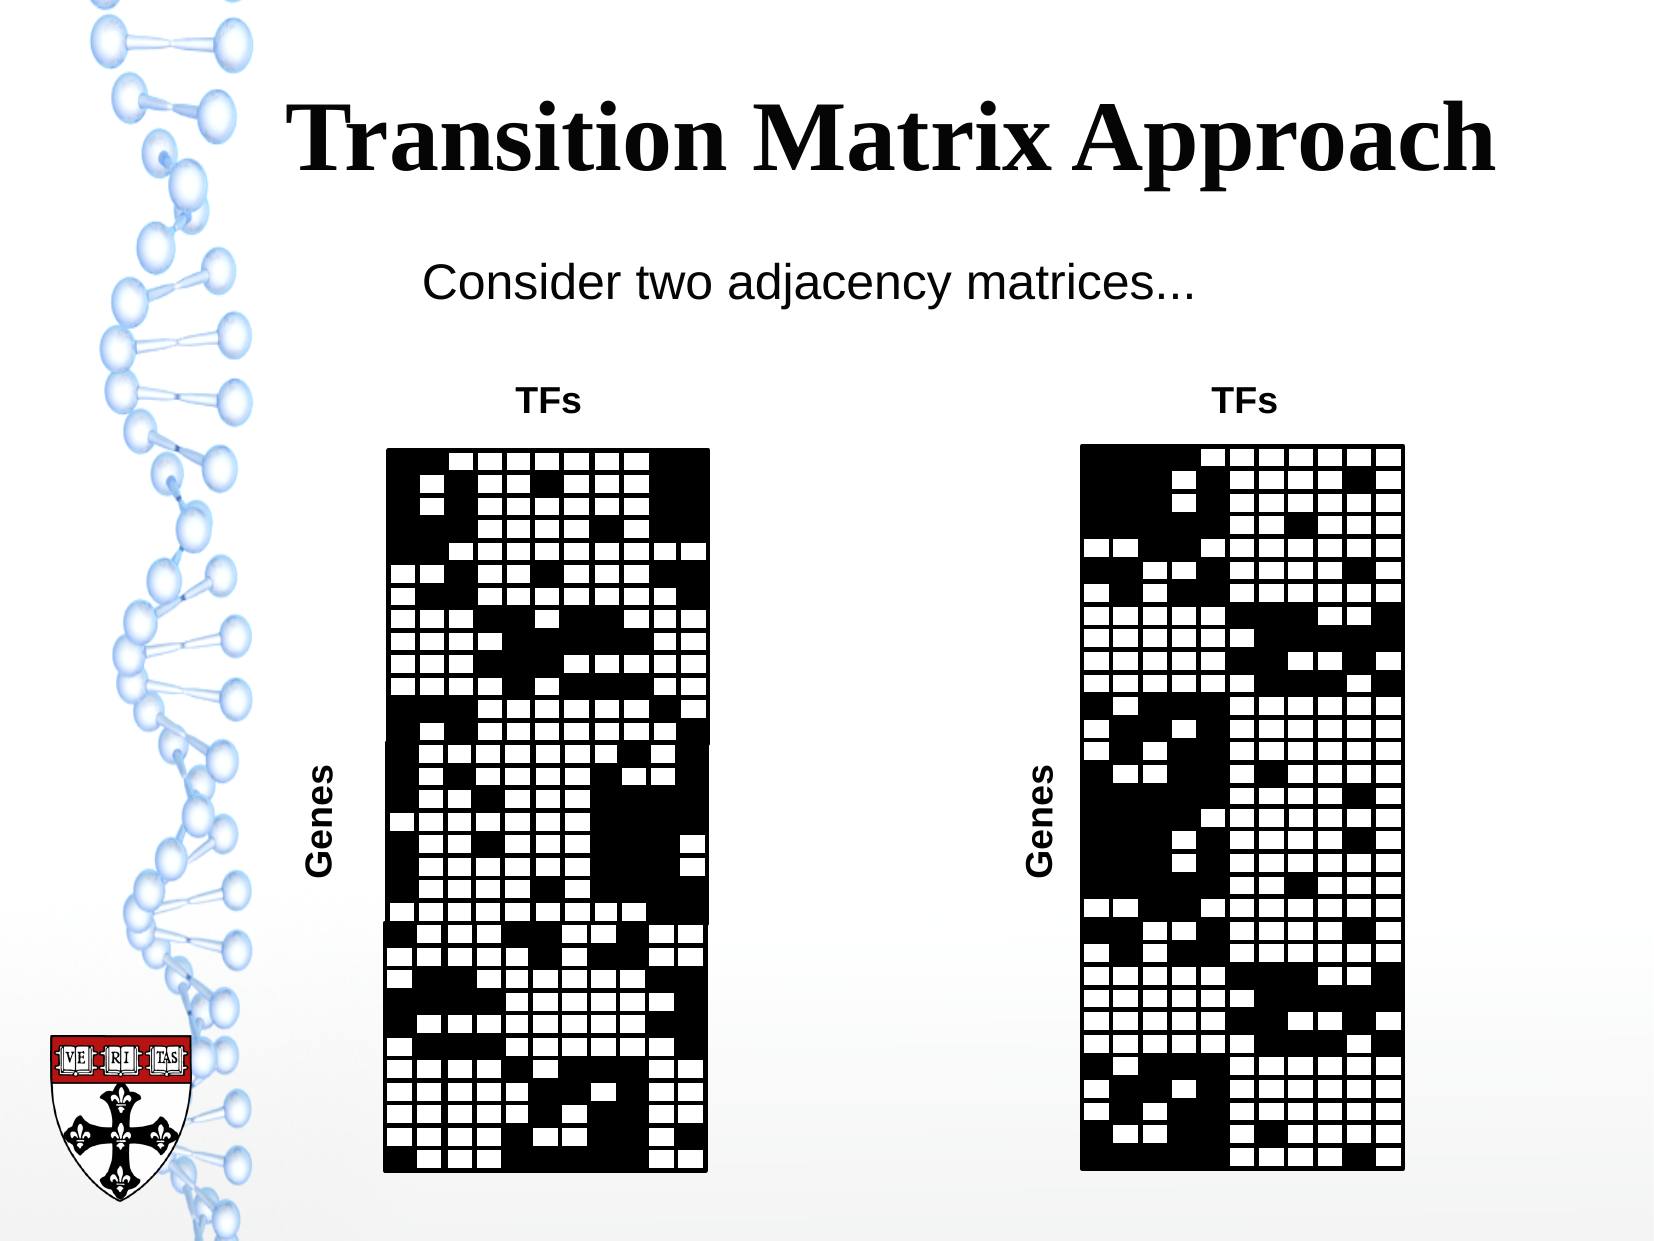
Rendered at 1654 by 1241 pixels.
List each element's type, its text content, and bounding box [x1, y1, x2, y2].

text_box Genes [1010, 749, 1069, 895]
text_box [1081, 446, 1404, 1169]
text_box [385, 450, 709, 1171]
picture [0, 0, 1654, 1241]
text_box TFs [500, 372, 597, 430]
text_box TFs [1196, 372, 1294, 430]
list Consider two adjacency matrices... [350, 254, 1249, 314]
text_box Genes [289, 749, 349, 895]
title Transition Matrix Approach [147, 32, 1636, 241]
